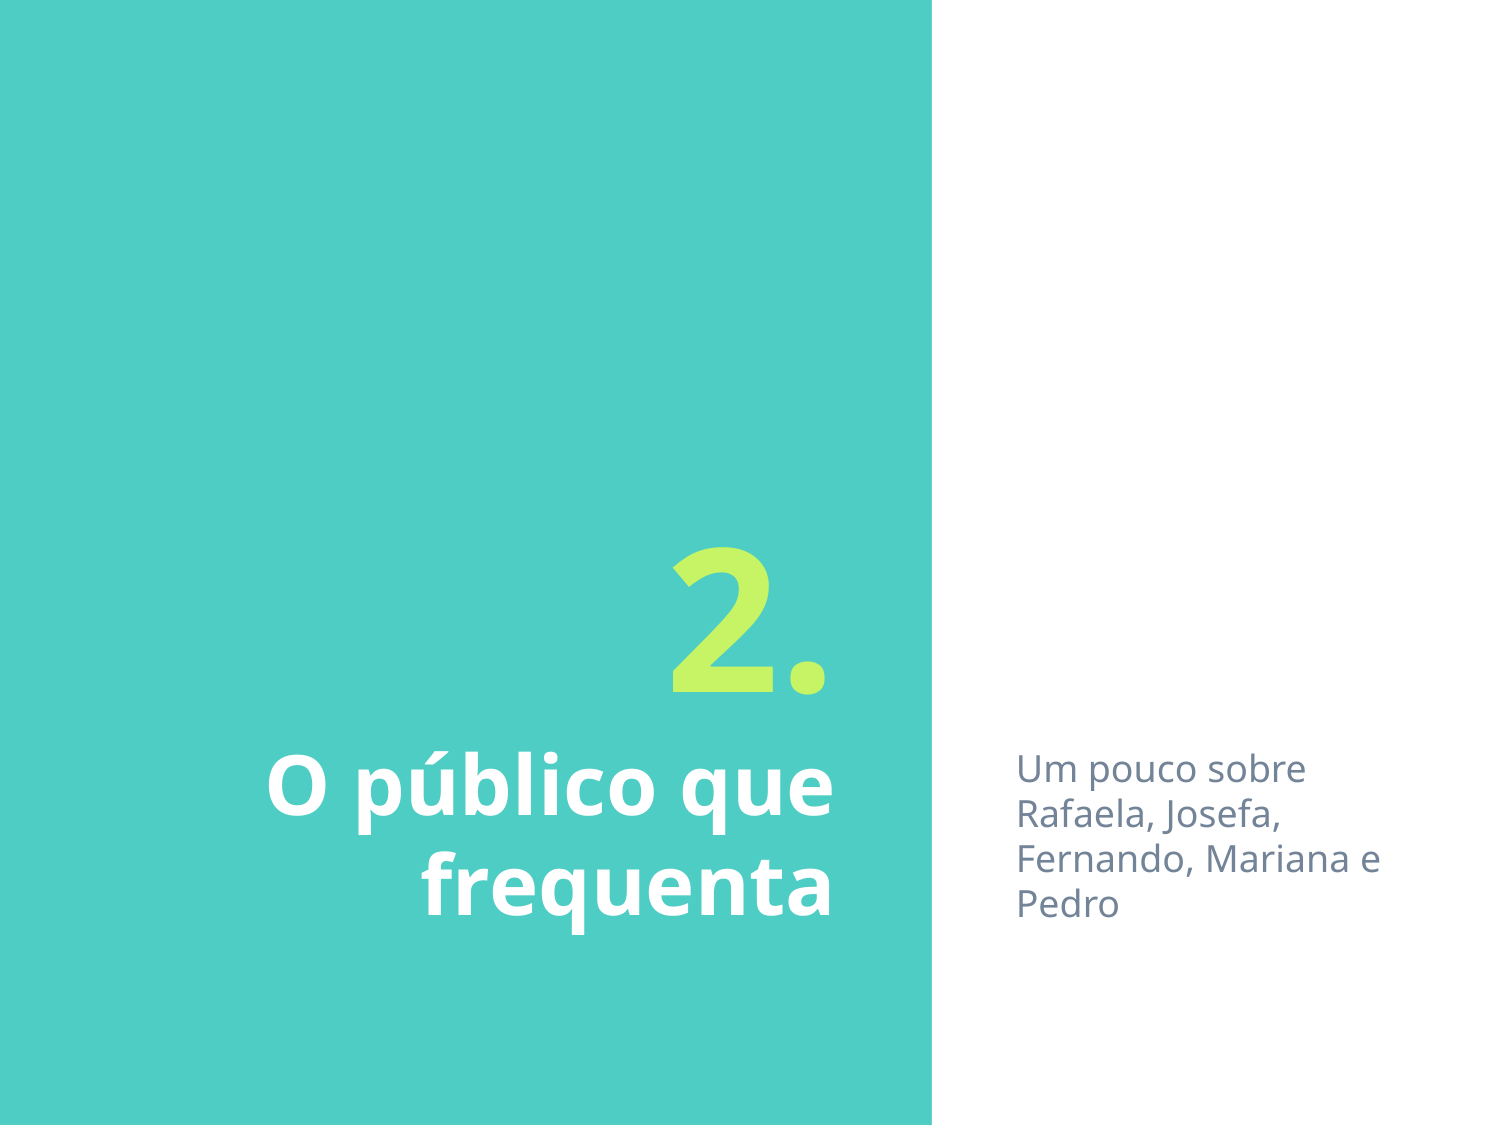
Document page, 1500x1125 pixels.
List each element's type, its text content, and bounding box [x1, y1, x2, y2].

subtitle Um pouco sobre Rafaela, Josefa, Fernando, Mariana e Pedro [1000, 626, 1403, 940]
title 2. O público que frequenta [112, 633, 852, 948]
